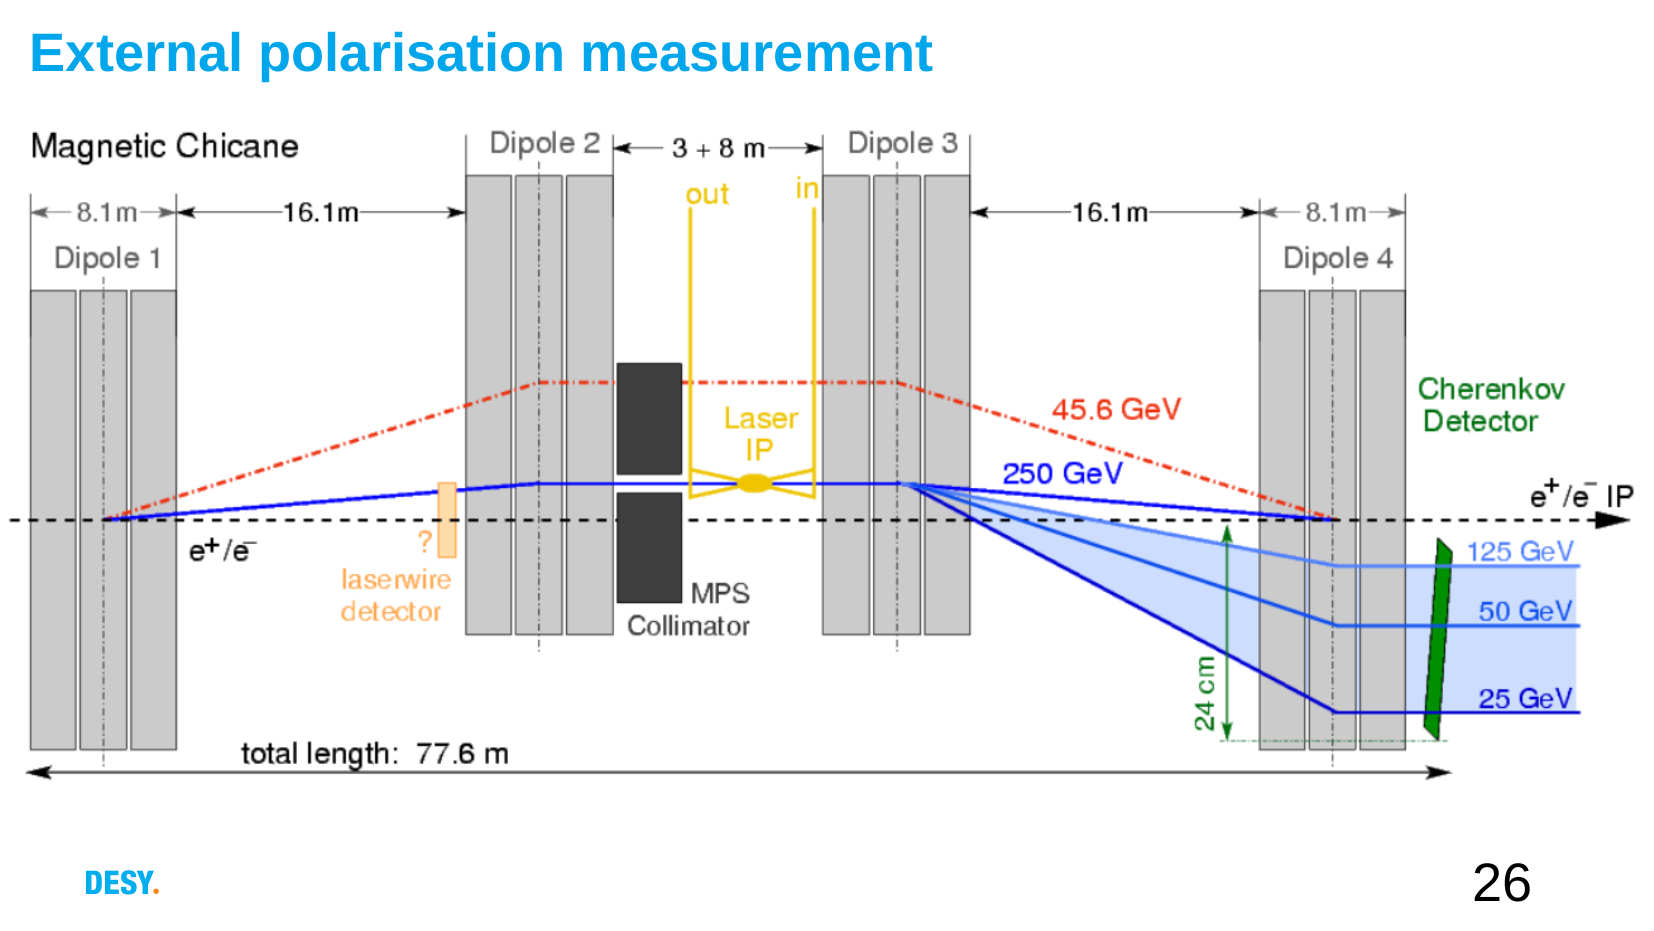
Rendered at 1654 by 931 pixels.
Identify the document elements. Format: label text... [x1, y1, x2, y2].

picture [0, 90, 1654, 856]
text_box External polarisation measurement [15, 15, 950, 91]
